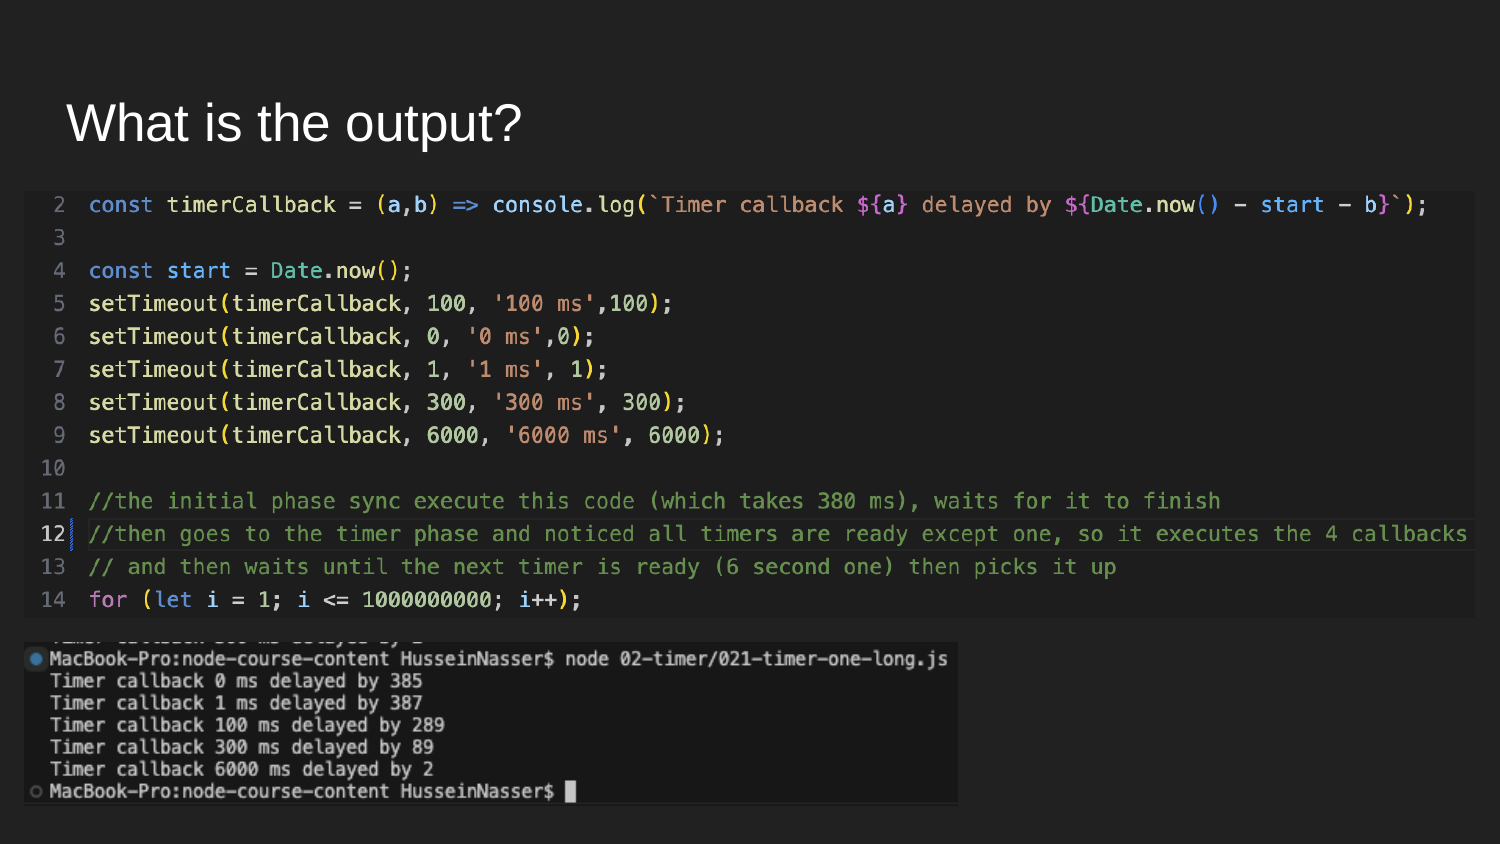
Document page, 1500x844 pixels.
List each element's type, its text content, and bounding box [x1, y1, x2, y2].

picture [24, 642, 958, 806]
picture [24, 191, 1475, 618]
title What is the output? [51, 72, 1449, 167]
